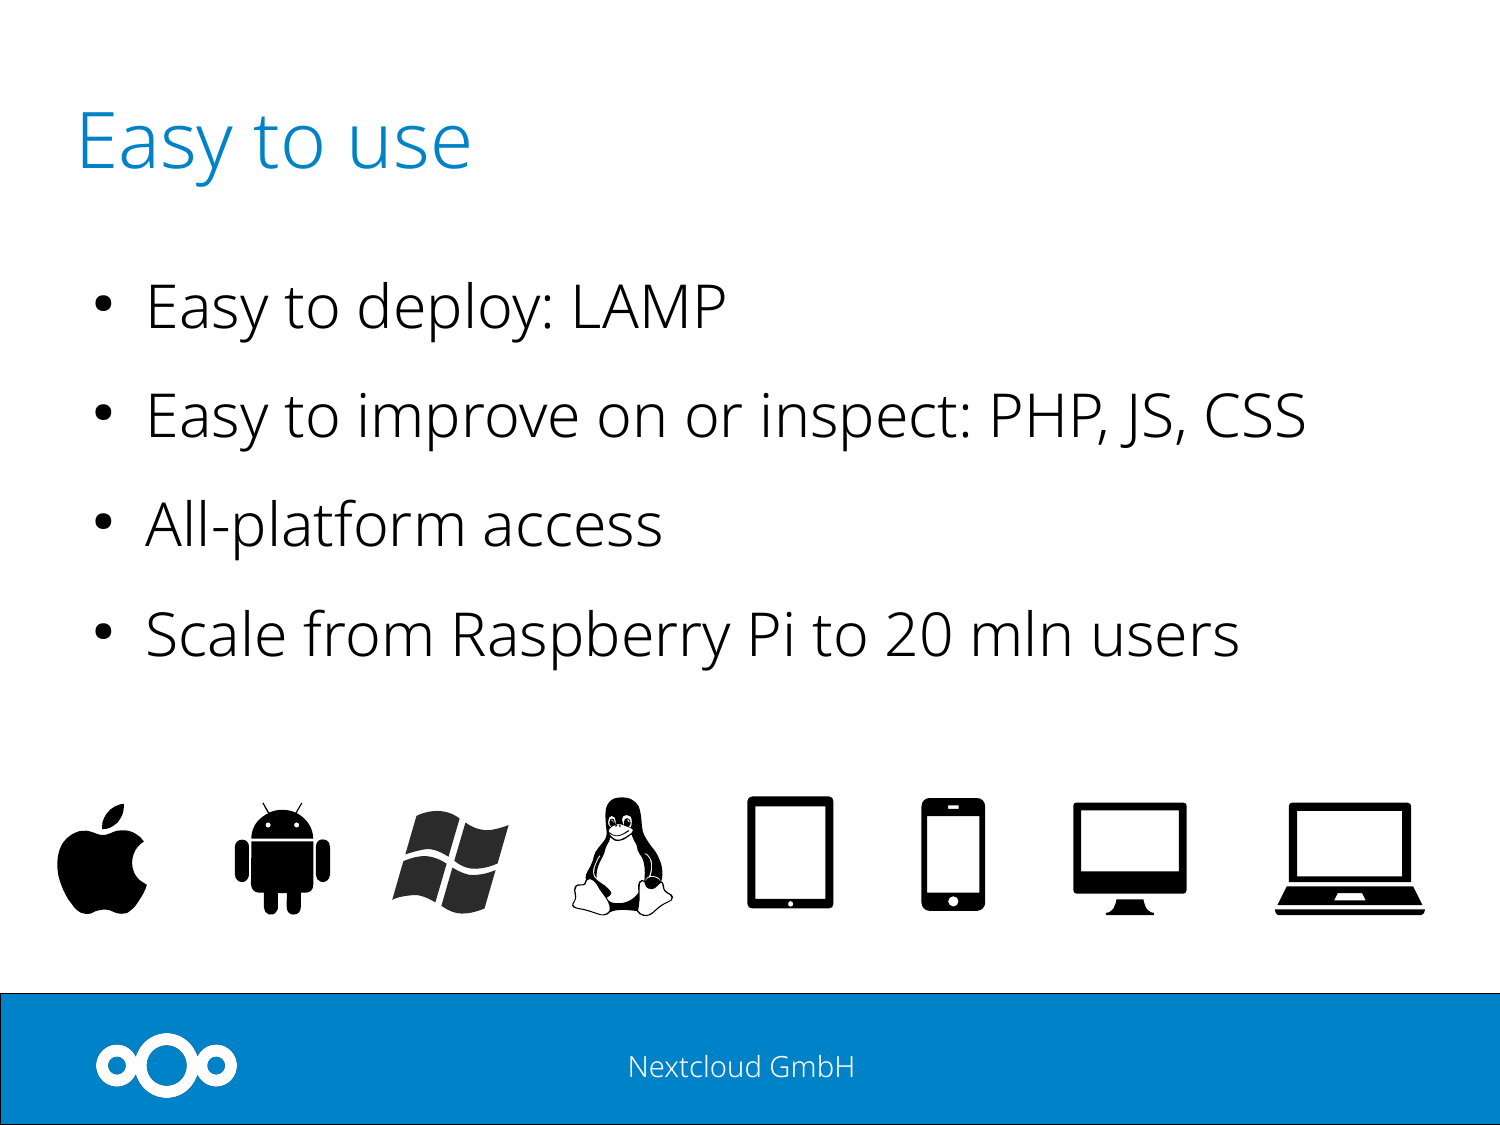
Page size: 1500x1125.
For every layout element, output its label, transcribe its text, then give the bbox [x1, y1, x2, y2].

picture [96, 1033, 237, 1098]
text_box [1105, 899, 1154, 916]
text_box [1073, 802, 1187, 894]
text_box [57, 830, 147, 914]
title Easy to use [74, 44, 1425, 233]
text_box [1288, 802, 1412, 883]
list Easy to deploy: LAMP Easy to improve on or inspect: PHP, JS, CSS All-platform access Scale from Raspberry Pi to 20 mln users [74, 263, 1425, 916]
text_box [251, 802, 314, 839]
picture [390, 810, 511, 916]
text_box [234, 839, 249, 883]
picture [570, 795, 676, 919]
text_box [1277, 886, 1423, 906]
text_box [921, 798, 986, 911]
text_box [102, 803, 124, 830]
text_box [747, 796, 834, 909]
text_box [315, 839, 331, 882]
text_box [1274, 909, 1426, 916]
text_box [250, 841, 314, 915]
